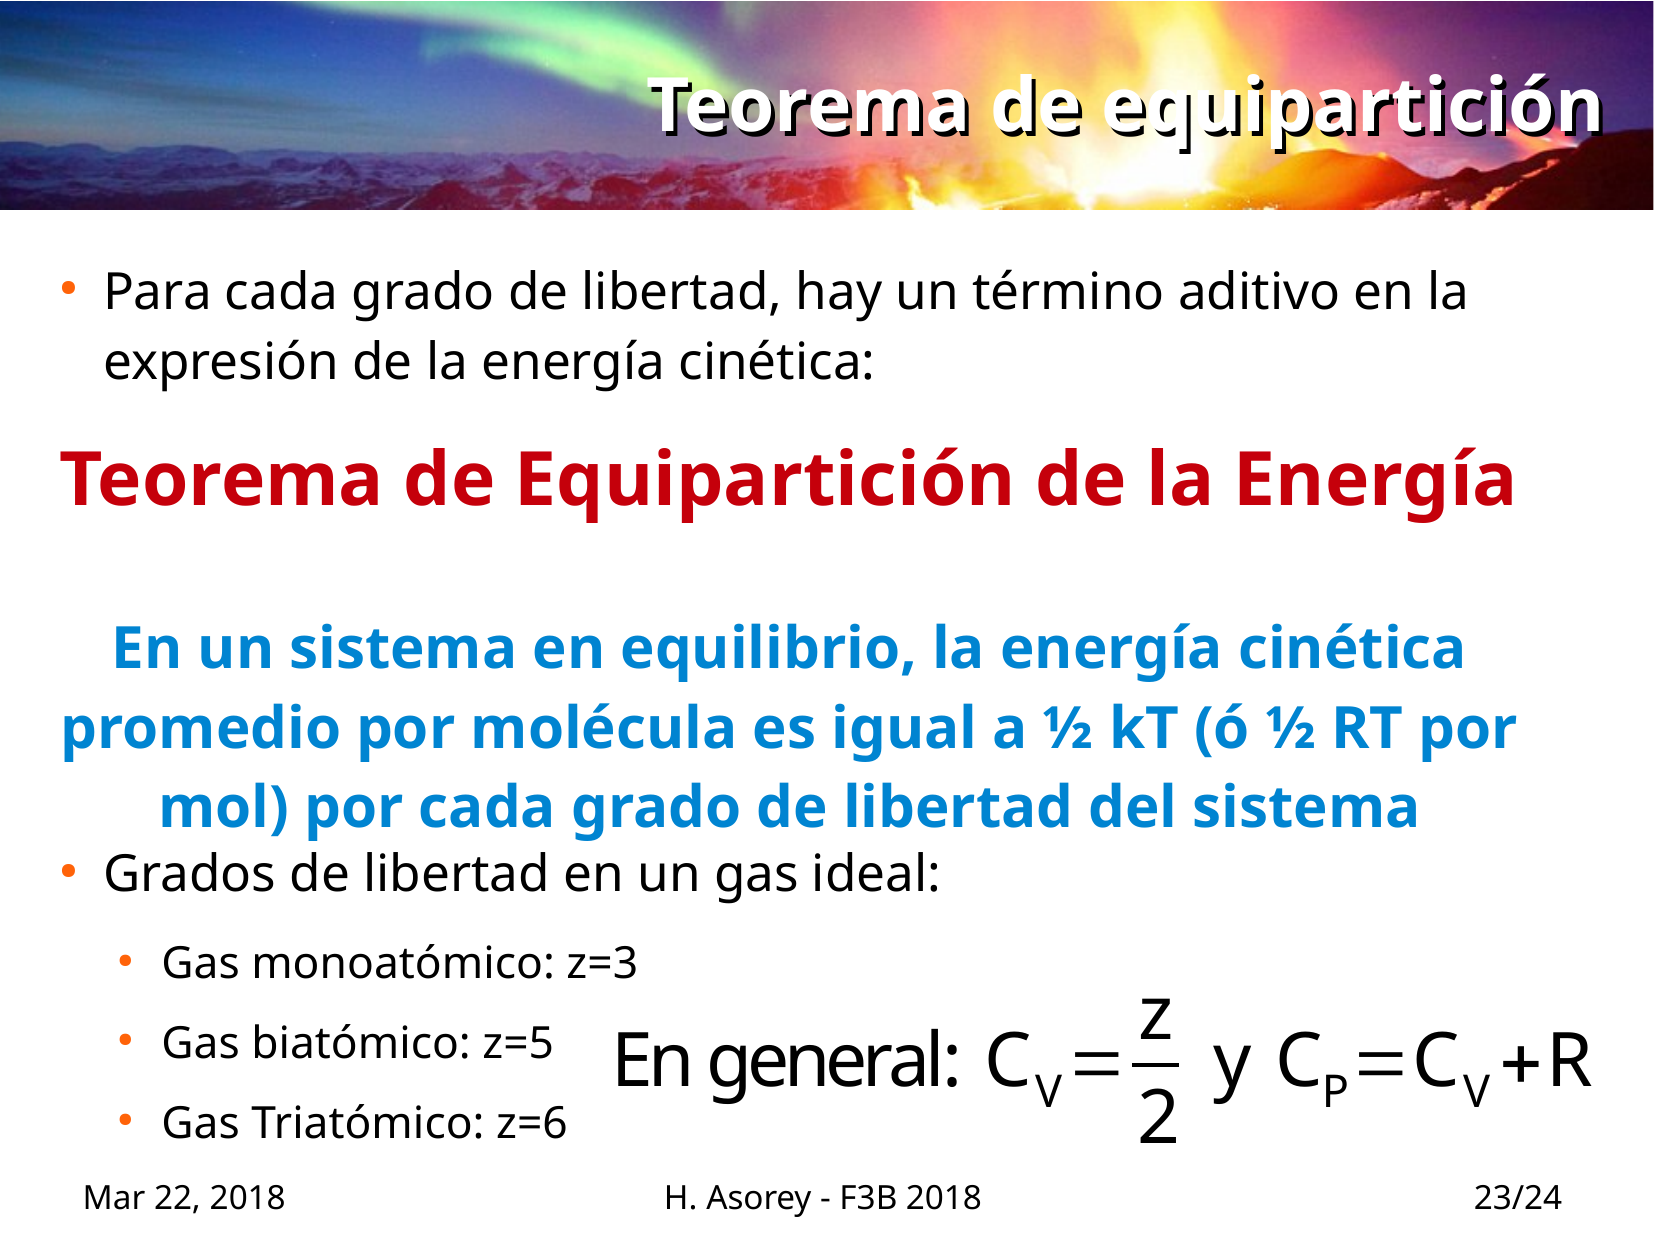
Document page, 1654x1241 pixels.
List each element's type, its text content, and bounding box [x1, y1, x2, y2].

chart [605, 967, 1601, 1162]
list Para cada grado de libertad, hay un término aditivo en la expresión de la energía cinética: Grados de libertad en un gas ideal: Gas monoatómico: z=3 Gas biatómico: z=5 Gas Triatómico: z=6 [45, 808, 1606, 1156]
title Teorema de equipartición [45, 15, 1606, 191]
picture [0, 1, 1654, 210]
text_box Teorema de Equipartición de la Energía En un sistema en equilibrio, la energía cinética promedio por molécula es igual a ½ kT (ó ½ RT por mol) por cada grado de libertad del sistema [45, 417, 1644, 808]
list Para cada grado de libertad, hay un término aditivo en la expresión de la energía cinética: Grados de libertad en un gas ideal: Gas monoatómico: z=3 Gas biatómico: z=5 Gas Triatómico: z=6 [45, 255, 1606, 417]
